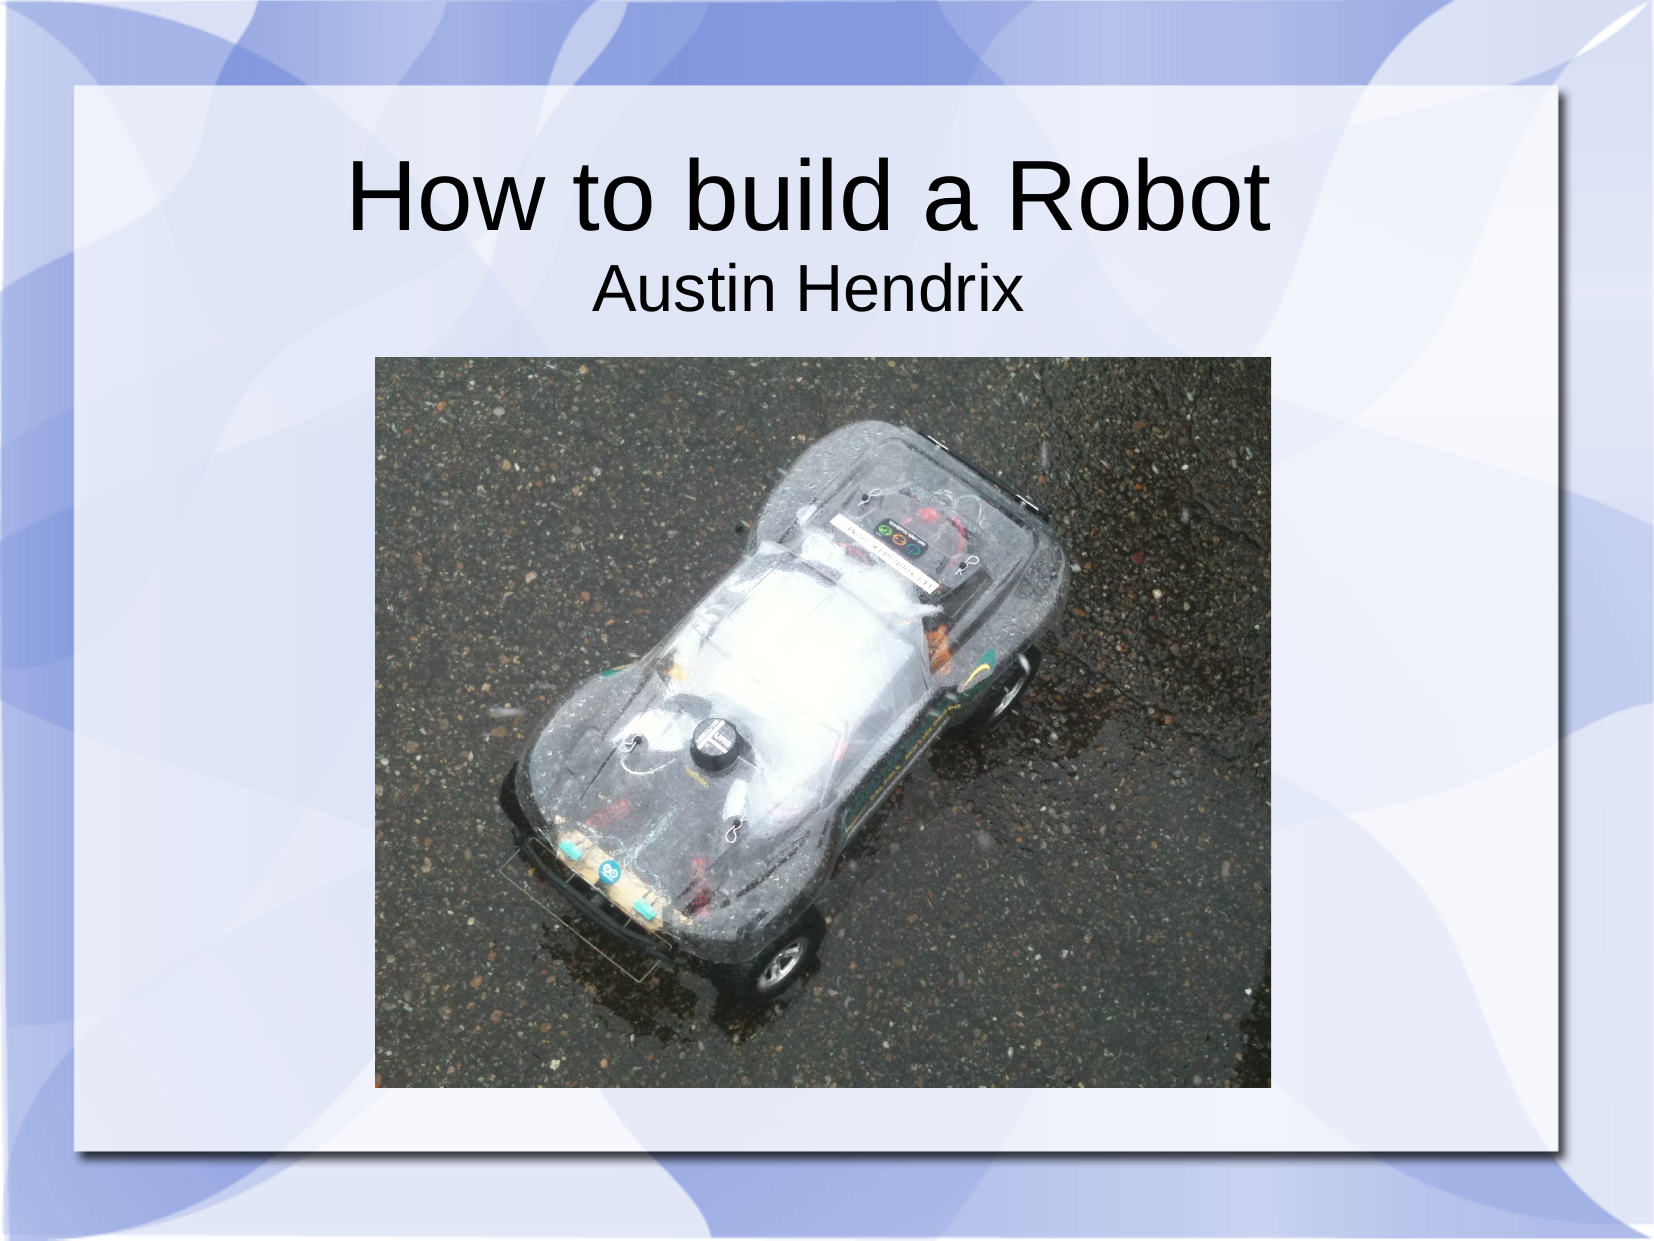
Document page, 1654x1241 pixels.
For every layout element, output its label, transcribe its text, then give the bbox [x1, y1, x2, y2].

picture [0, 0, 1654, 1241]
subtitle How to build a Robot Austin Hendrix [82, 90, 1536, 376]
